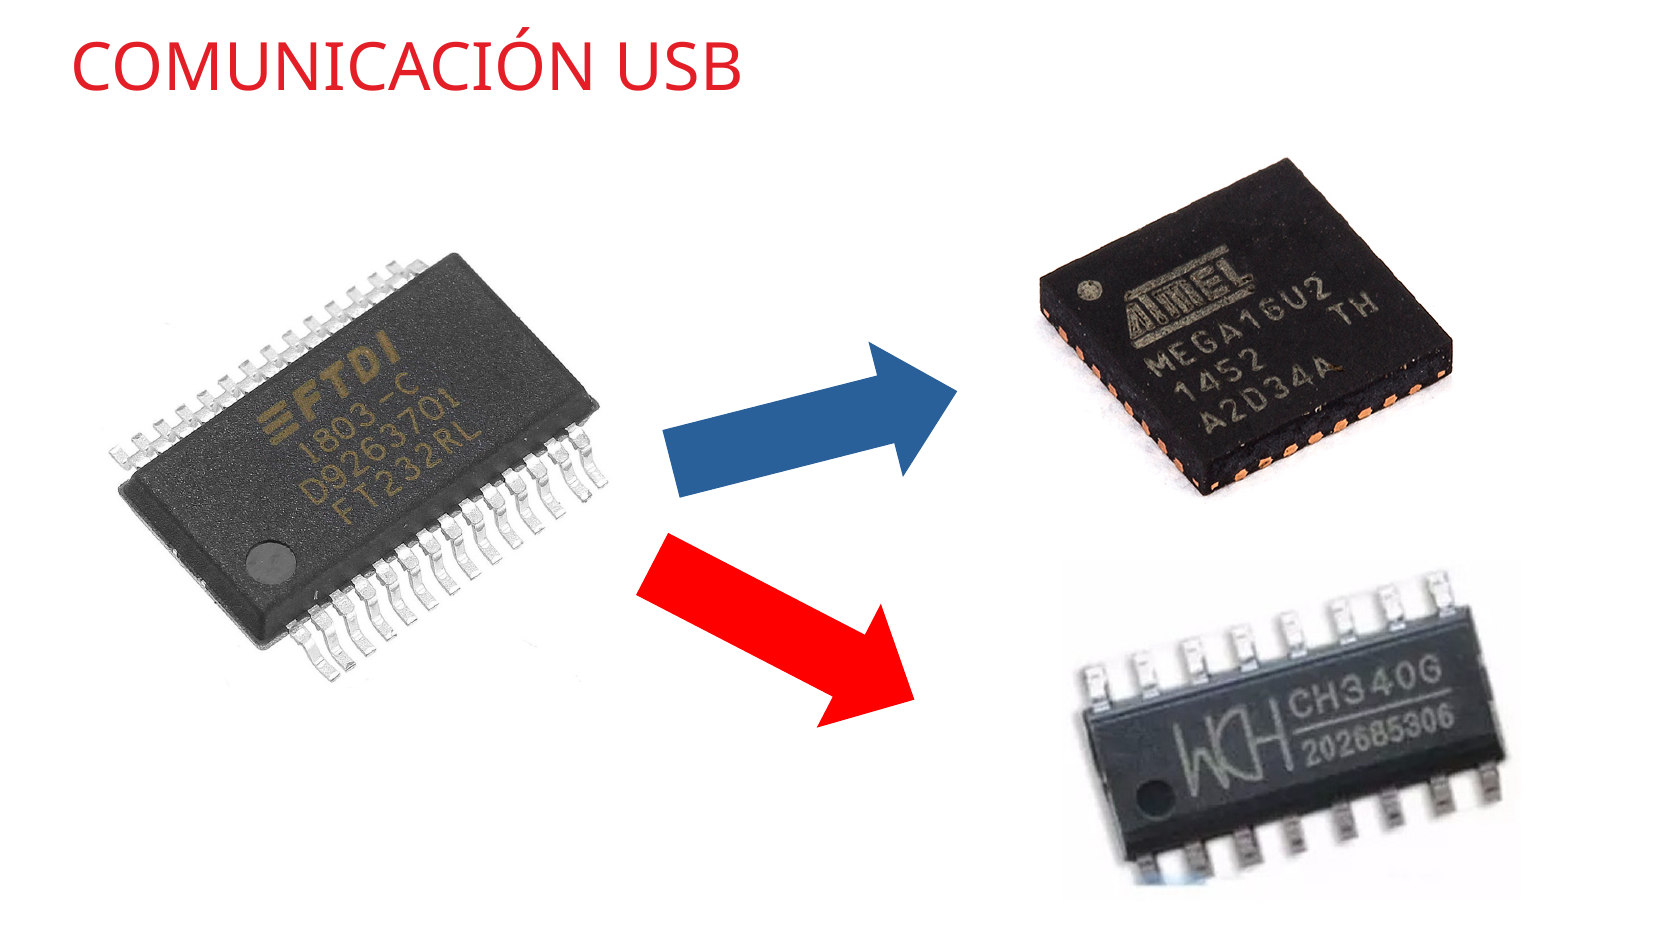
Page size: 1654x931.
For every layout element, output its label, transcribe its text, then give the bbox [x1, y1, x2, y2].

text_box [636, 532, 915, 728]
picture [1033, 147, 1461, 504]
text_box [662, 341, 958, 498]
picture [1062, 560, 1521, 901]
picture [101, 242, 615, 688]
title COMUNICACIÓN USB [70, 11, 1347, 118]
